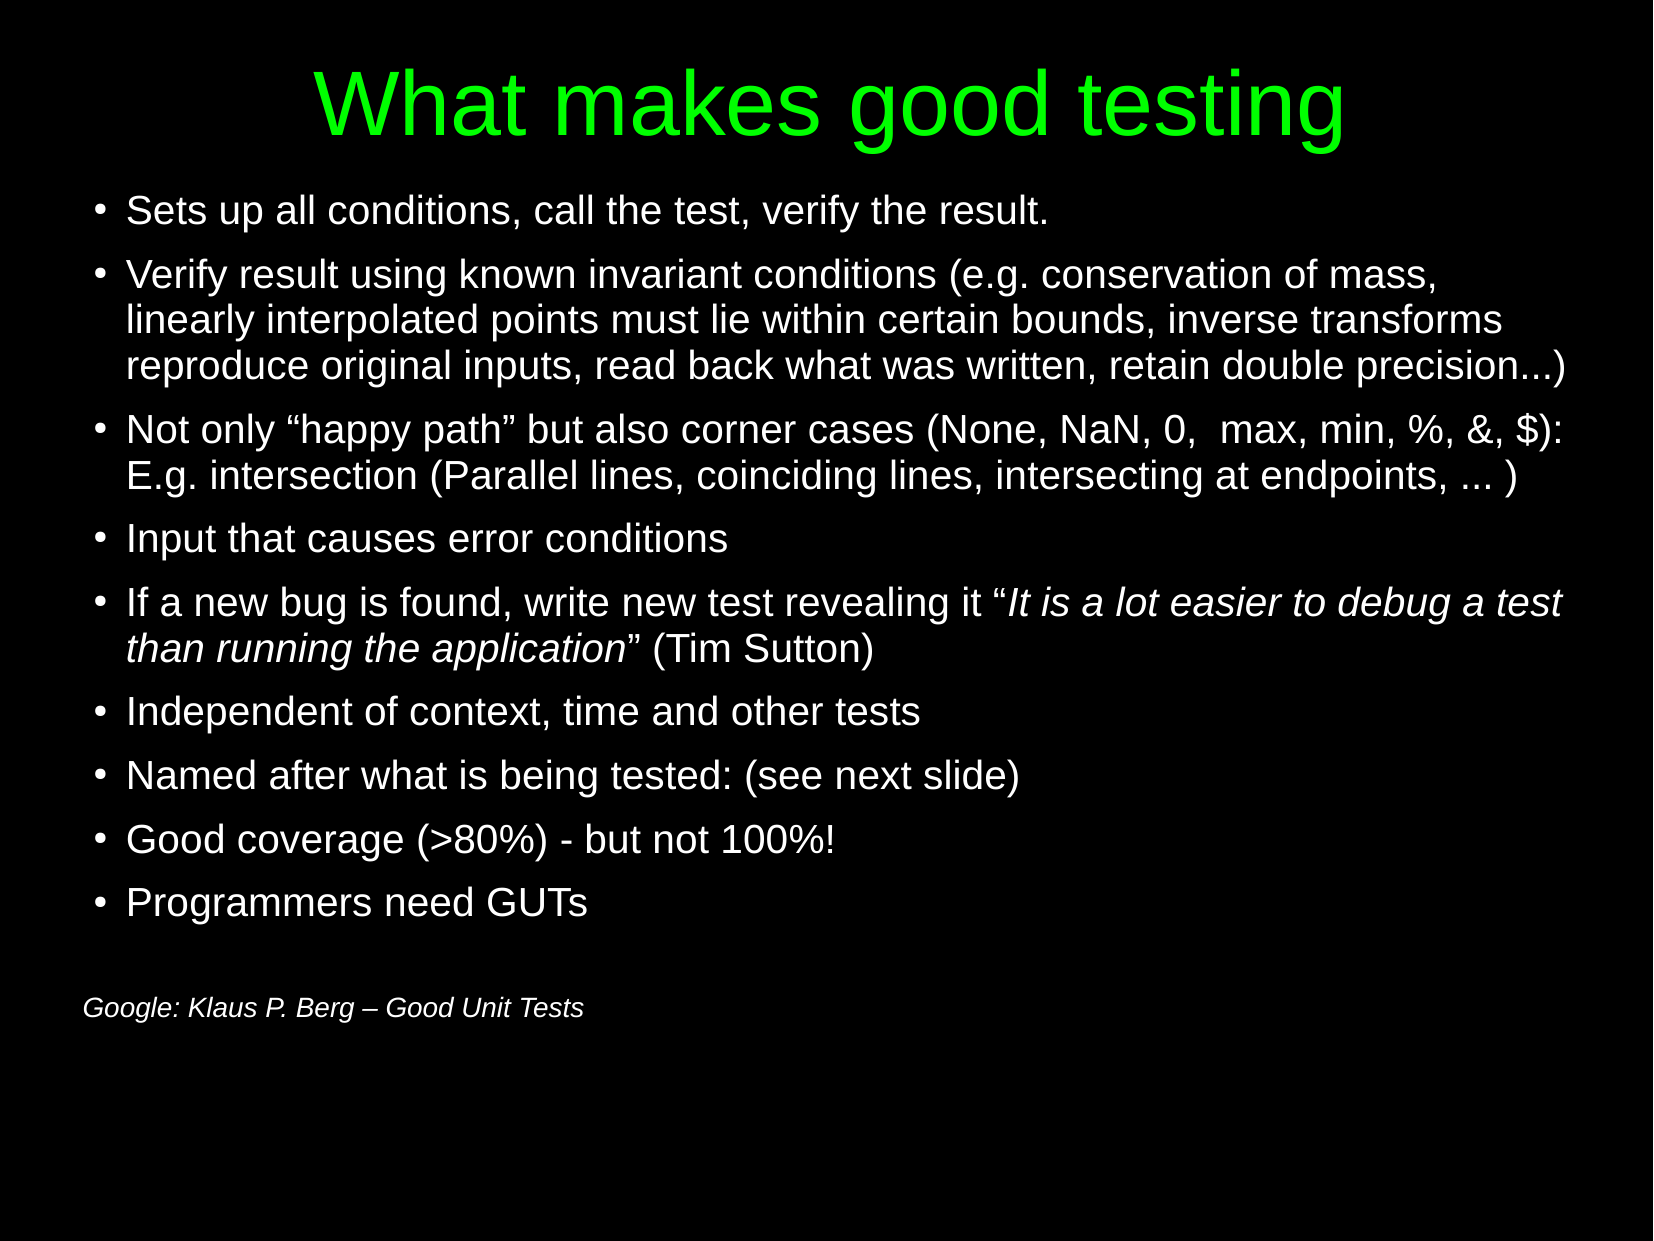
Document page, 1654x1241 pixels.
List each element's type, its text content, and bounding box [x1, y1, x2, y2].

list Sets up all conditions, call the test, verify the result. Verify result using known invariant conditions (e.g. conservation of mass, linearly interpolated points must lie within certain bounds, inverse transforms reproduce original inputs, read back what was written, retain double precision...) Not only “happy path” but also corner cases (None, NaN, 0, max, min, %, &, $): E.g. intersection (Parallel lines, coinciding lines, intersecting at endpoints, ... ) Input that causes error conditions If a new bug is found, write new test revealing it “It is a lot easier to debug a test than running the application” (Tim Sutton) Independent of context, time and other tests Named after what is being tested: (see next slide) Good coverage (>80%) - but not 100%! Programmers need GUTs Google: Klaus P. Berg – Good Unit Tests [82, 187, 1571, 1109]
title What makes good testing [87, 0, 1576, 208]
